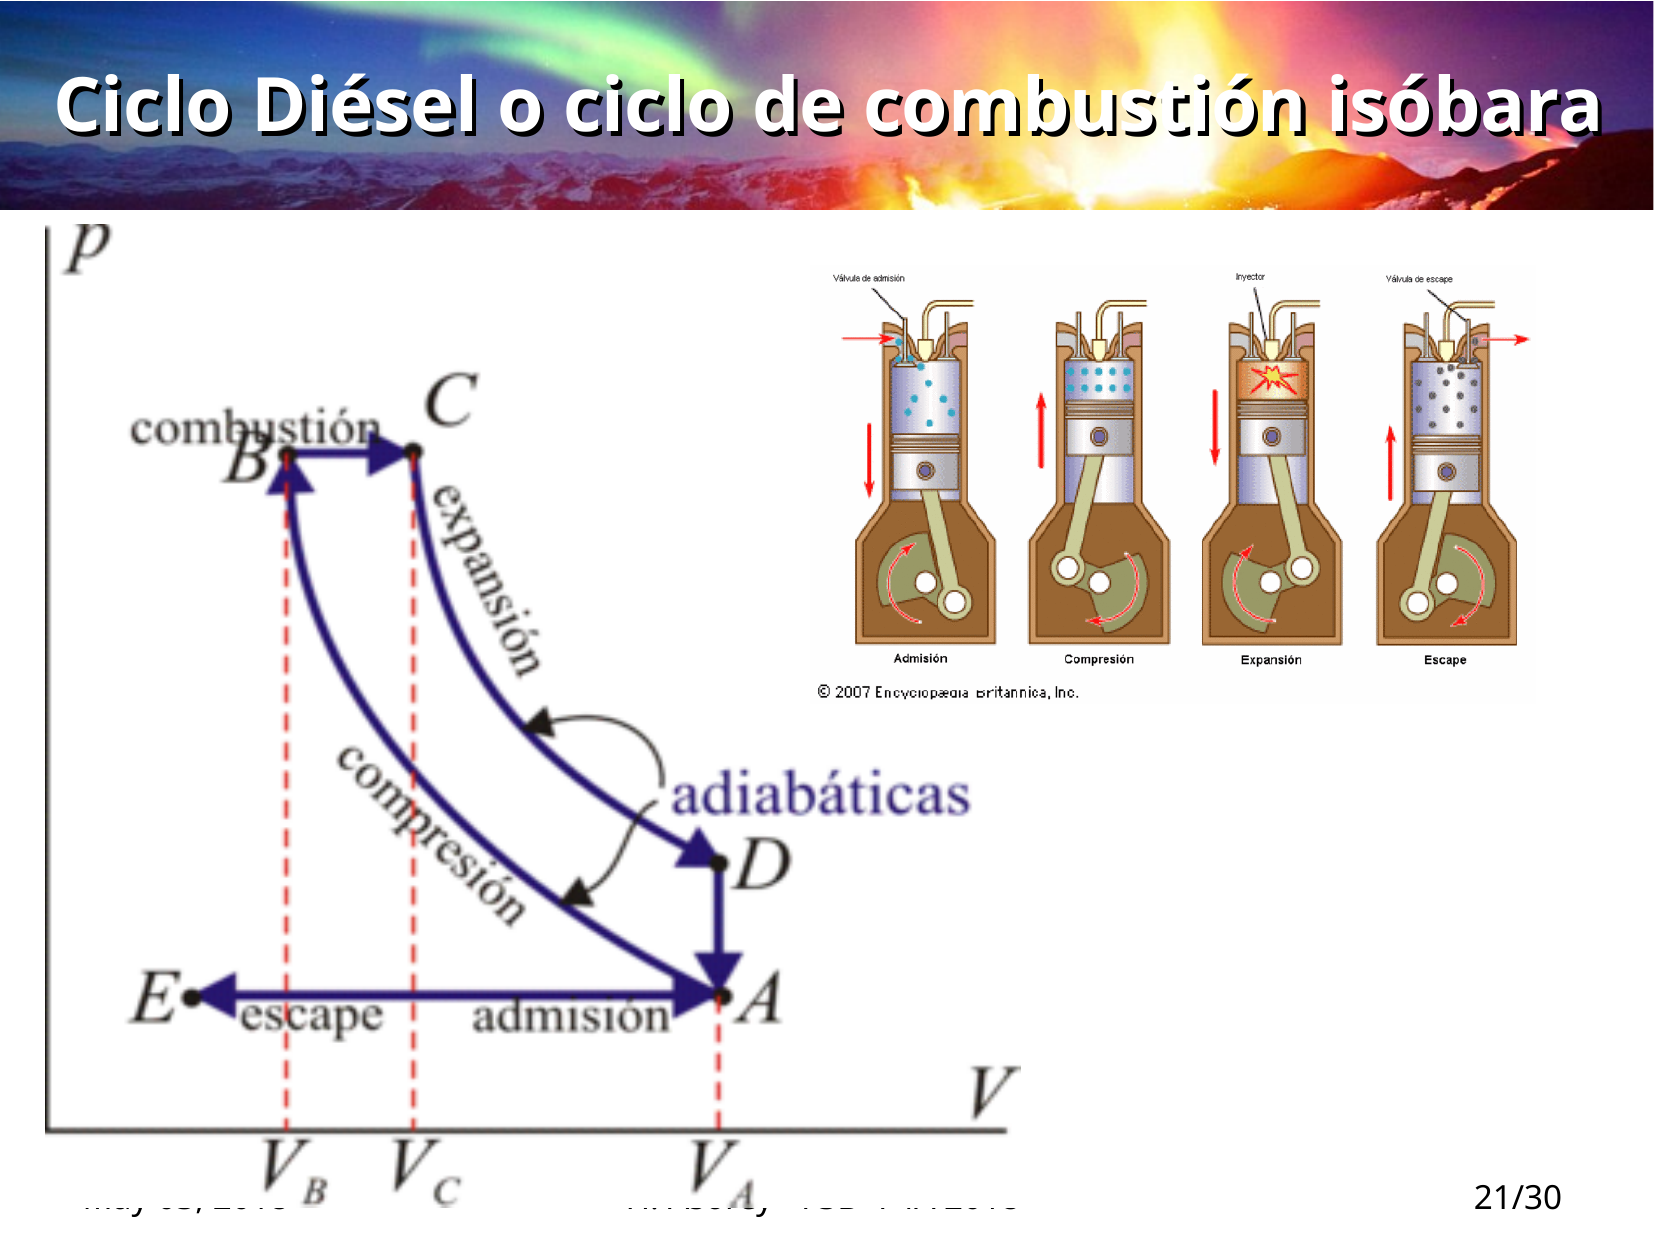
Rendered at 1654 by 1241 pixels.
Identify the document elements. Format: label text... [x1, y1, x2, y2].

picture [45, 224, 1536, 1208]
title Ciclo Diésel o ciclo de combustión isóbara [45, 15, 1606, 191]
picture [0, 1, 1654, 210]
